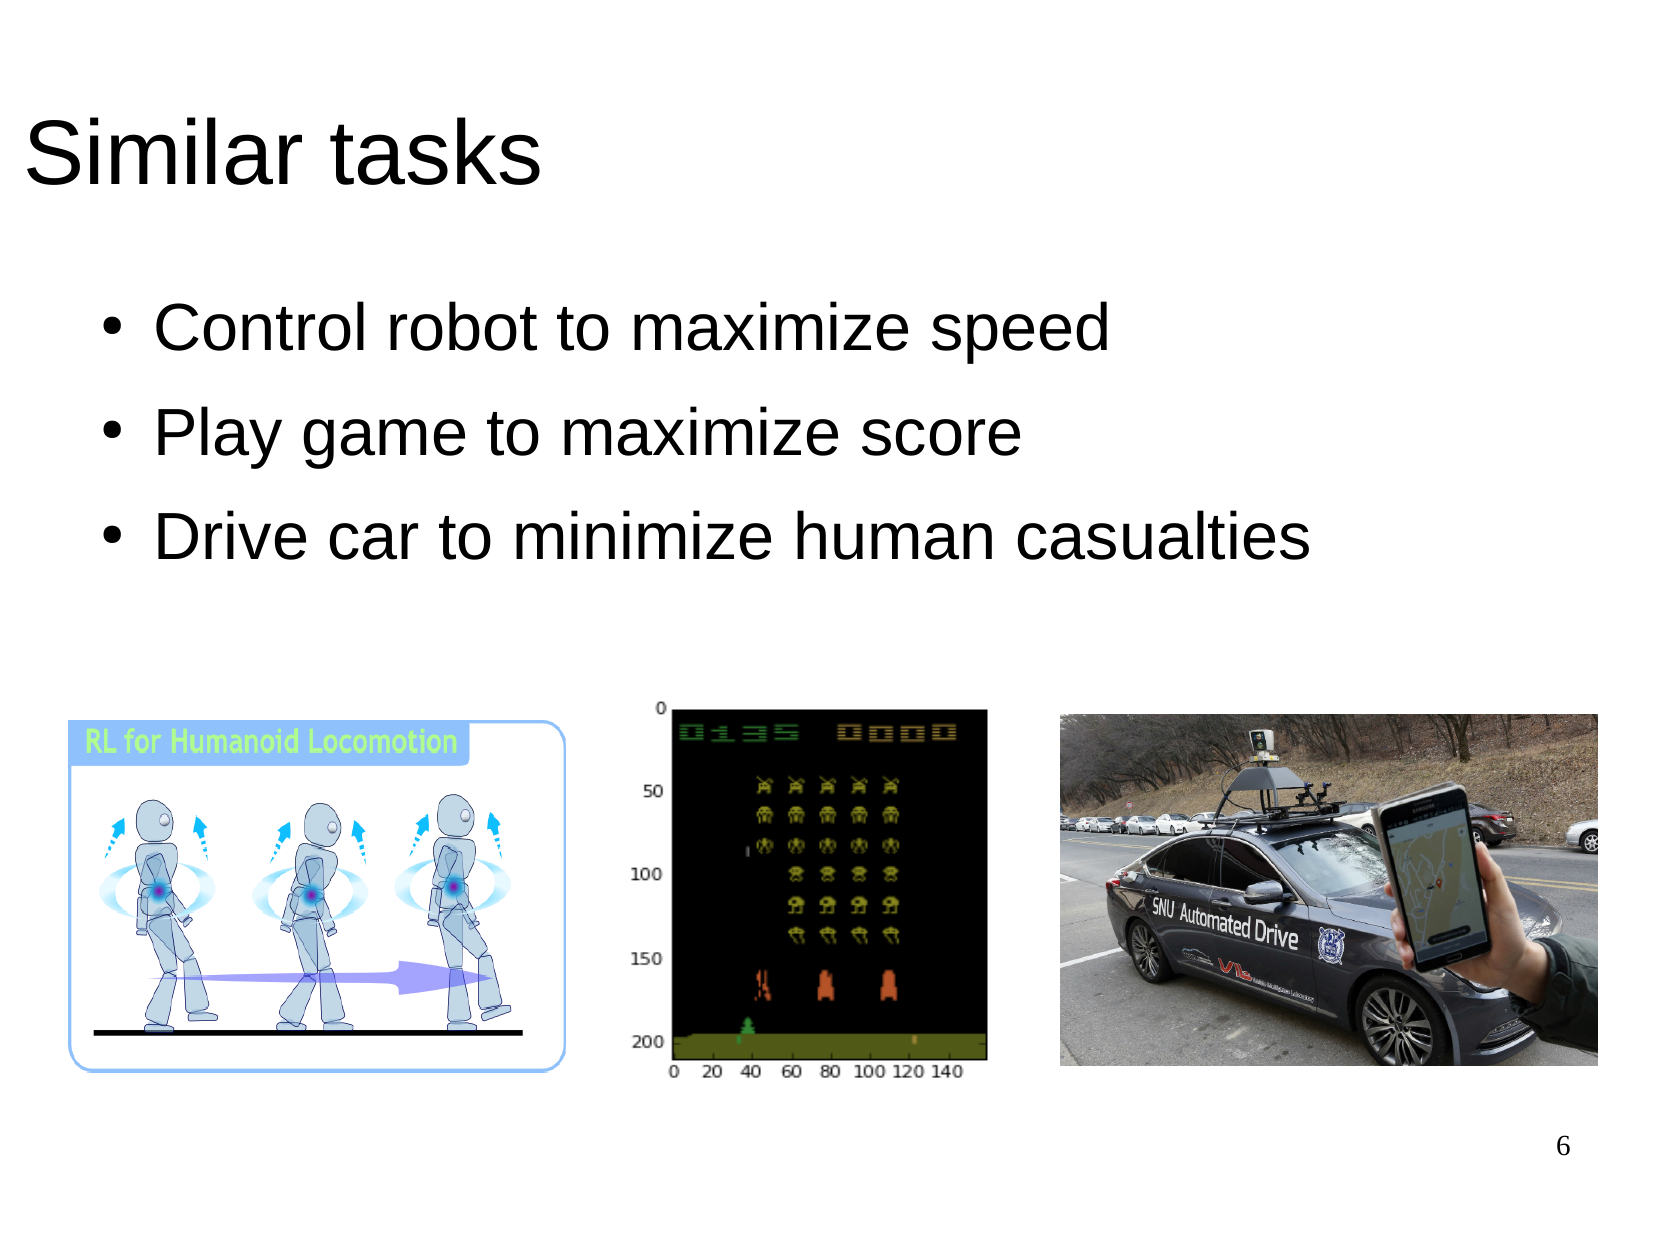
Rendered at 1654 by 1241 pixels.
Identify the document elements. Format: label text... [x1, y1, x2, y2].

picture [1060, 714, 1598, 1066]
list Control robot to maximize speed Play game to maximize score Drive car to minimize human casualties [82, 290, 1571, 1010]
picture [68, 720, 566, 1073]
title Similar tasks [23, 49, 1512, 257]
picture [617, 691, 999, 1092]
